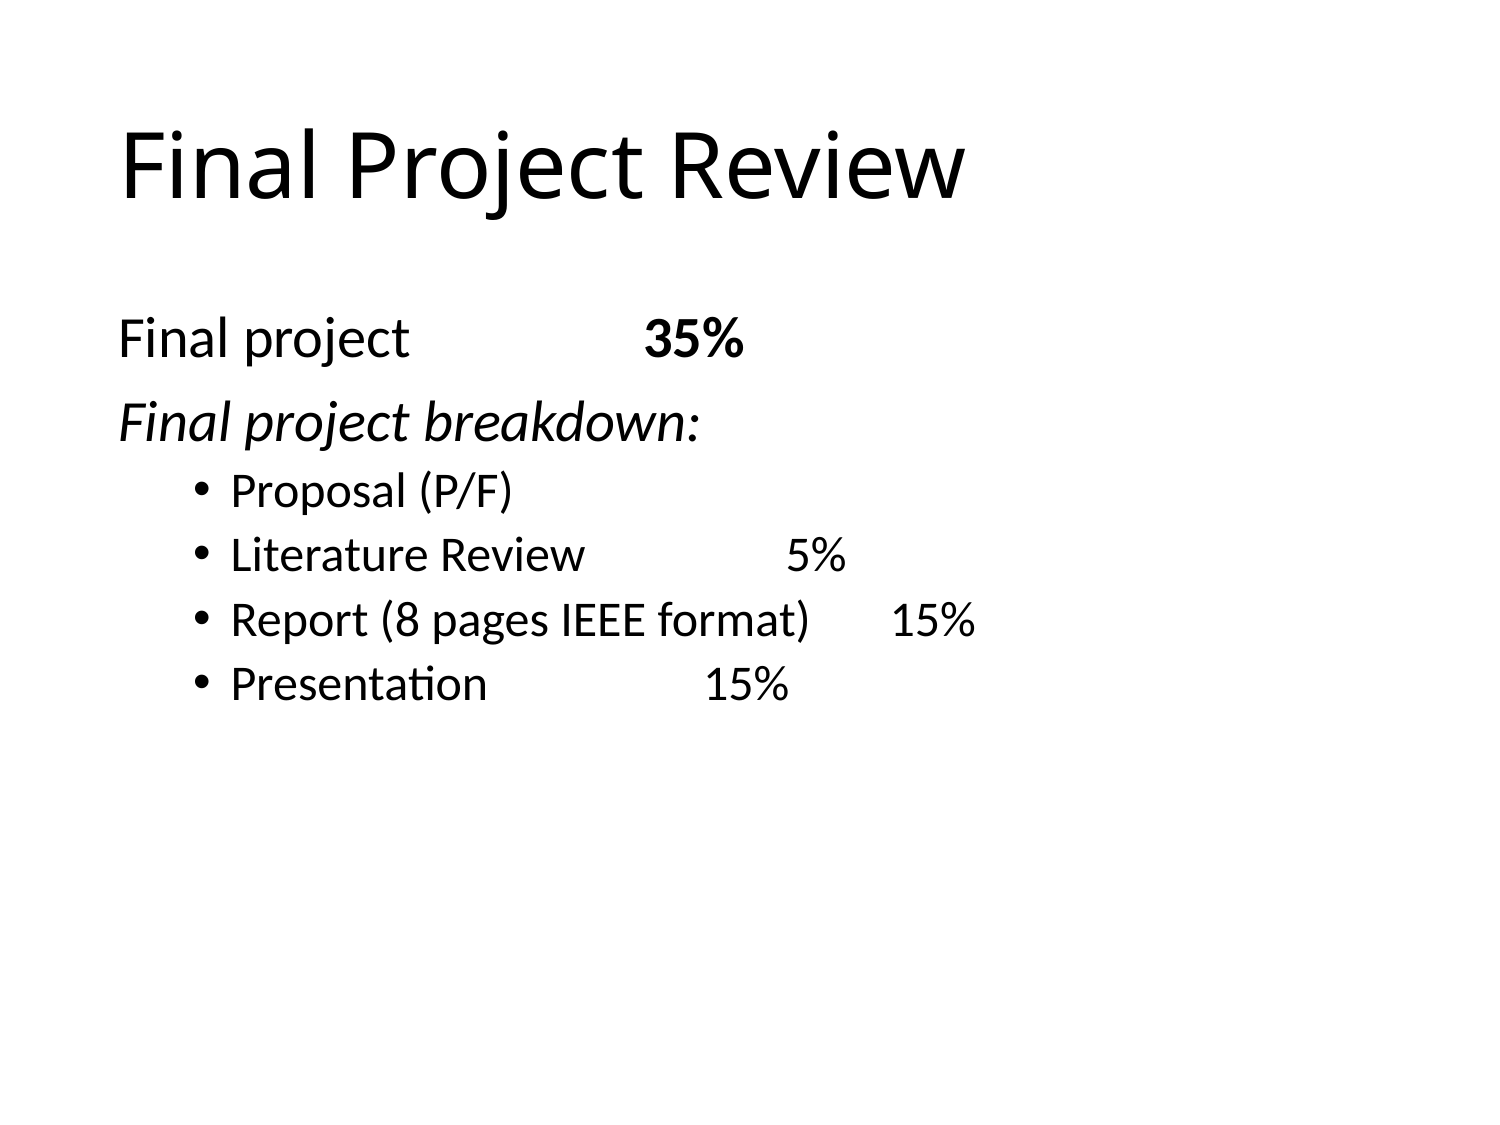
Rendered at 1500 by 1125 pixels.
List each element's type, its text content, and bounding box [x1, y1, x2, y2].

list Final project 35% Final project breakdown: Proposal (P/F) Literature Review 5% Report (8 pages IEEE format) 15% Presentation 15% [103, 299, 1397, 1014]
title Final Project Review [103, 59, 1397, 278]
